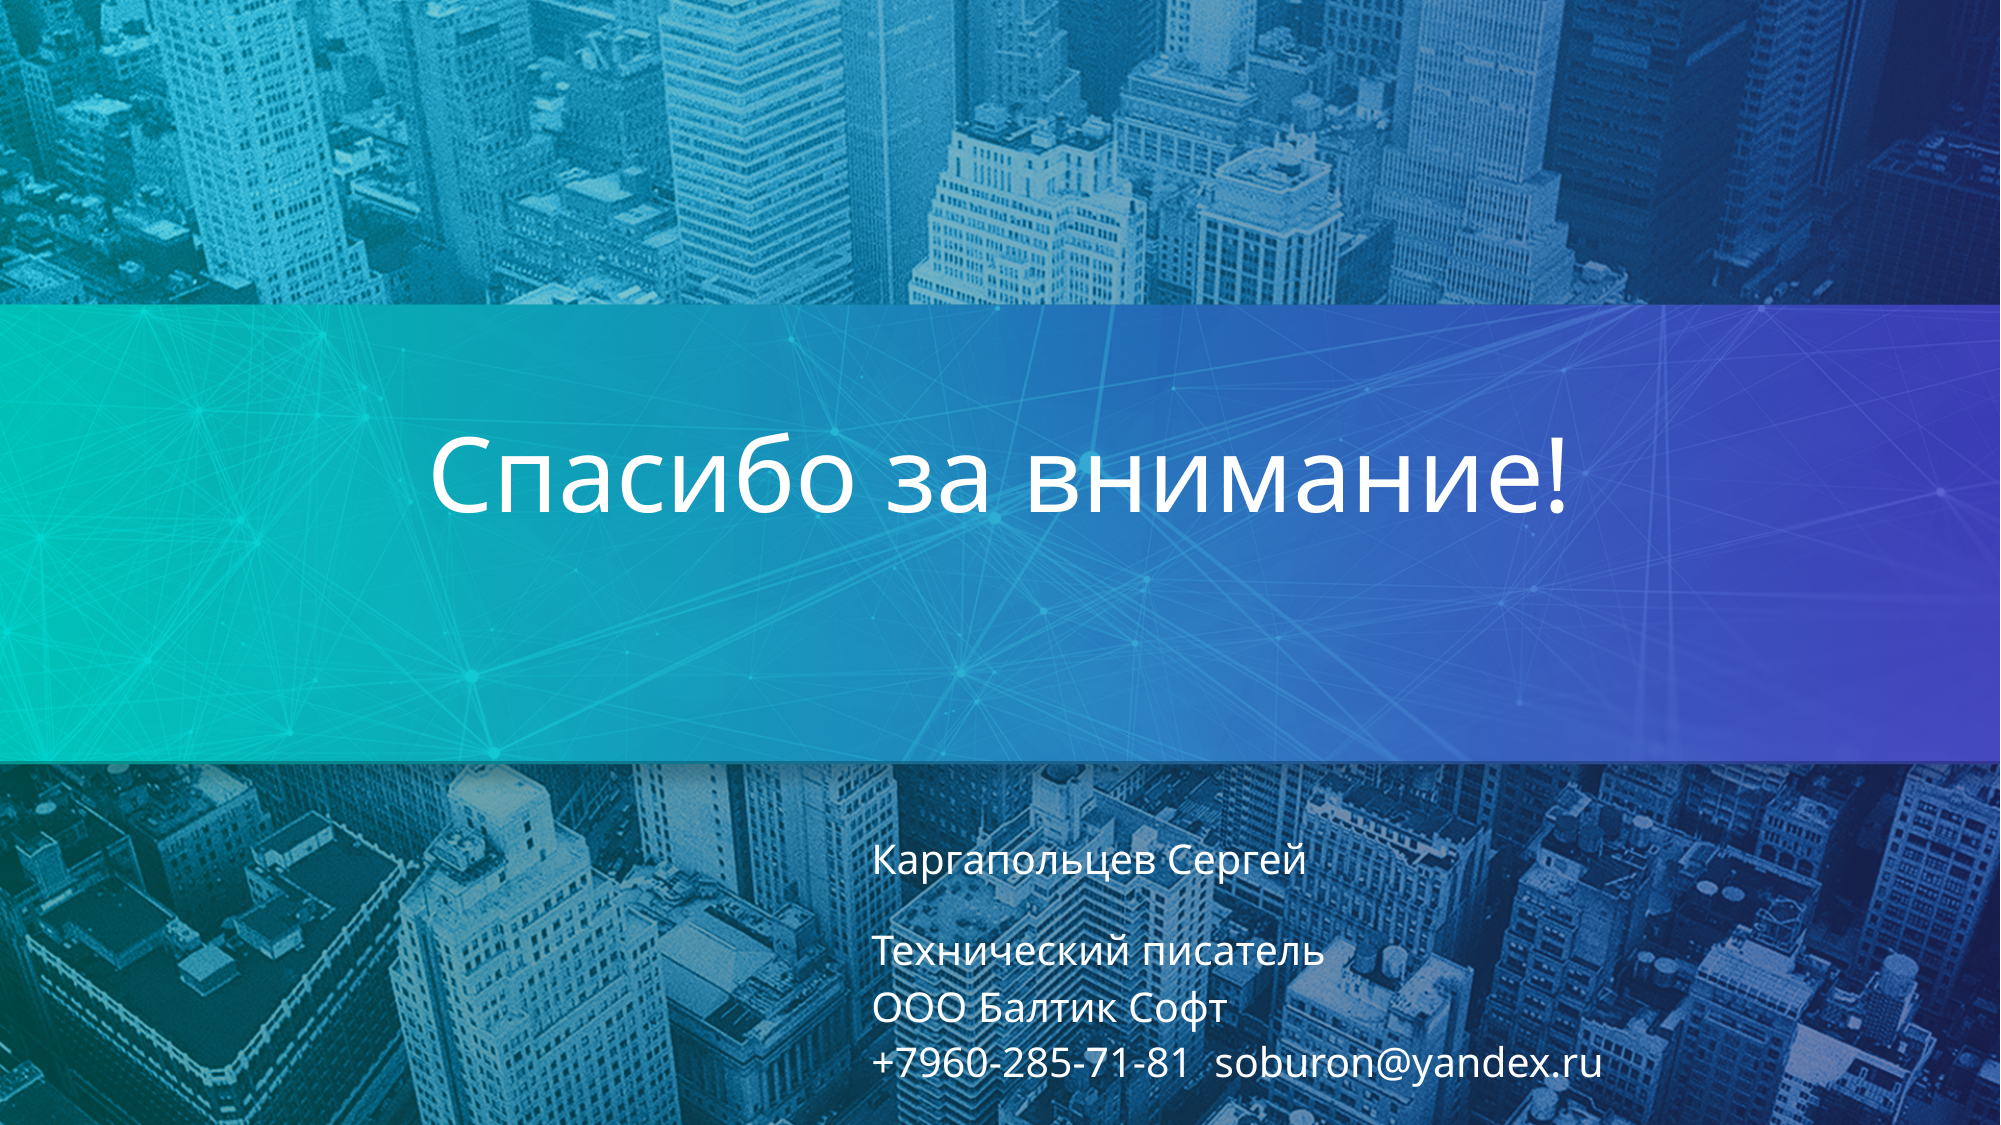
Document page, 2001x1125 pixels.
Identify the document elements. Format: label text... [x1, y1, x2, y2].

list Каргапольцев Сергей [856, 825, 1932, 912]
text_box Спасибо за внимание! [8, 427, 1992, 640]
picture [0, 305, 2000, 761]
list Технический писатель [856, 917, 1932, 968]
list +7960-285-71-81 soburon@yandex.ru [856, 1028, 1932, 1080]
text_box [0, 0, 2000, 305]
list ООО Балтик Софт [856, 973, 1932, 1025]
text_box [0, 761, 2000, 1125]
